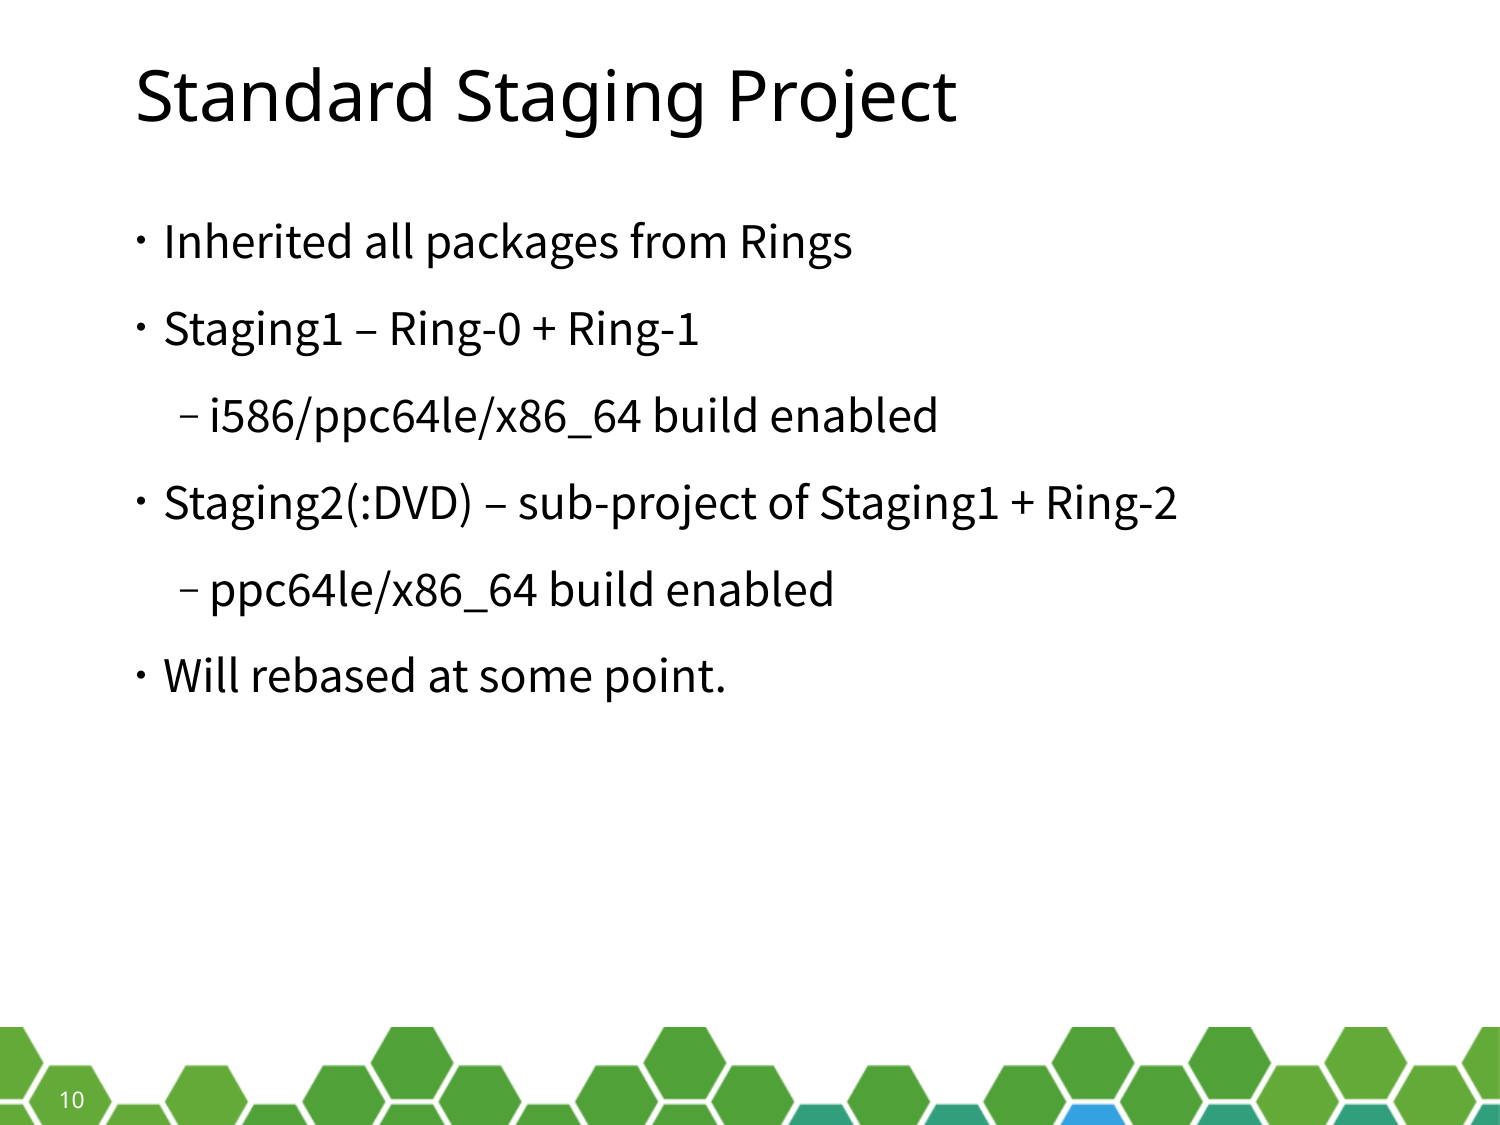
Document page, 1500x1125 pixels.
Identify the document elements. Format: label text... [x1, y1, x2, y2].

picture [0, 1027, 1500, 1125]
list Inherited all packages from Rings Staging1 – Ring-0 + Ring-1 i586/ppc64le/x86_64 build enabled Staging2(:DVD) – sub-project of Staging1 + Ring-2 ppc64le/x86_64 build enabled Will rebased at some point. [135, 208, 1372, 862]
title Standard Staging Project [135, 12, 1372, 175]
